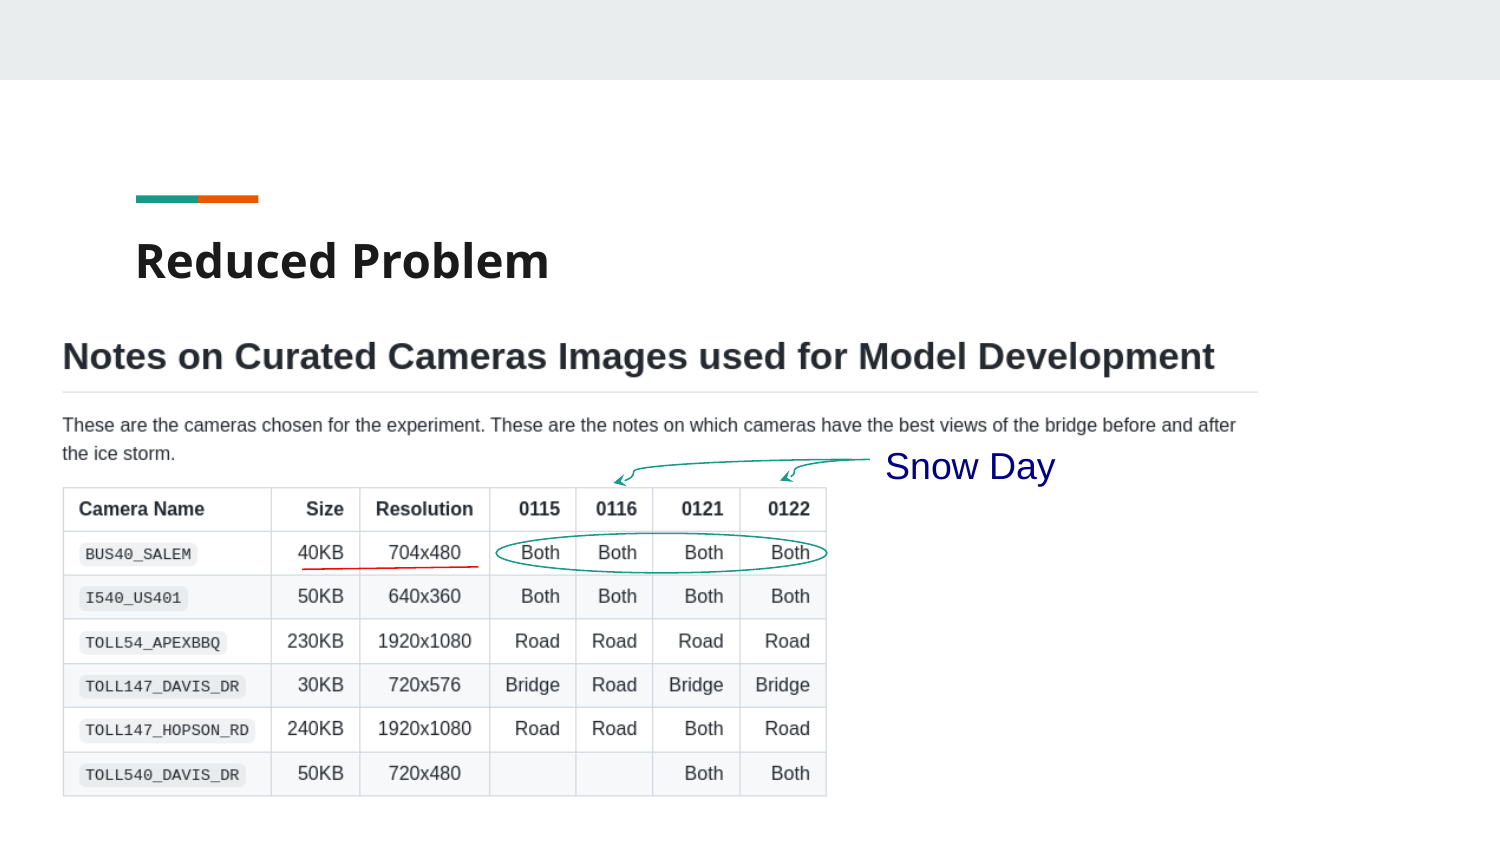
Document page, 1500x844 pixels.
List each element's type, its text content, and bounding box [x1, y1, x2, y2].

picture [24, 329, 1285, 819]
text_box Snow Day [870, 426, 1083, 502]
title Reduced Problem [119, 216, 1381, 305]
